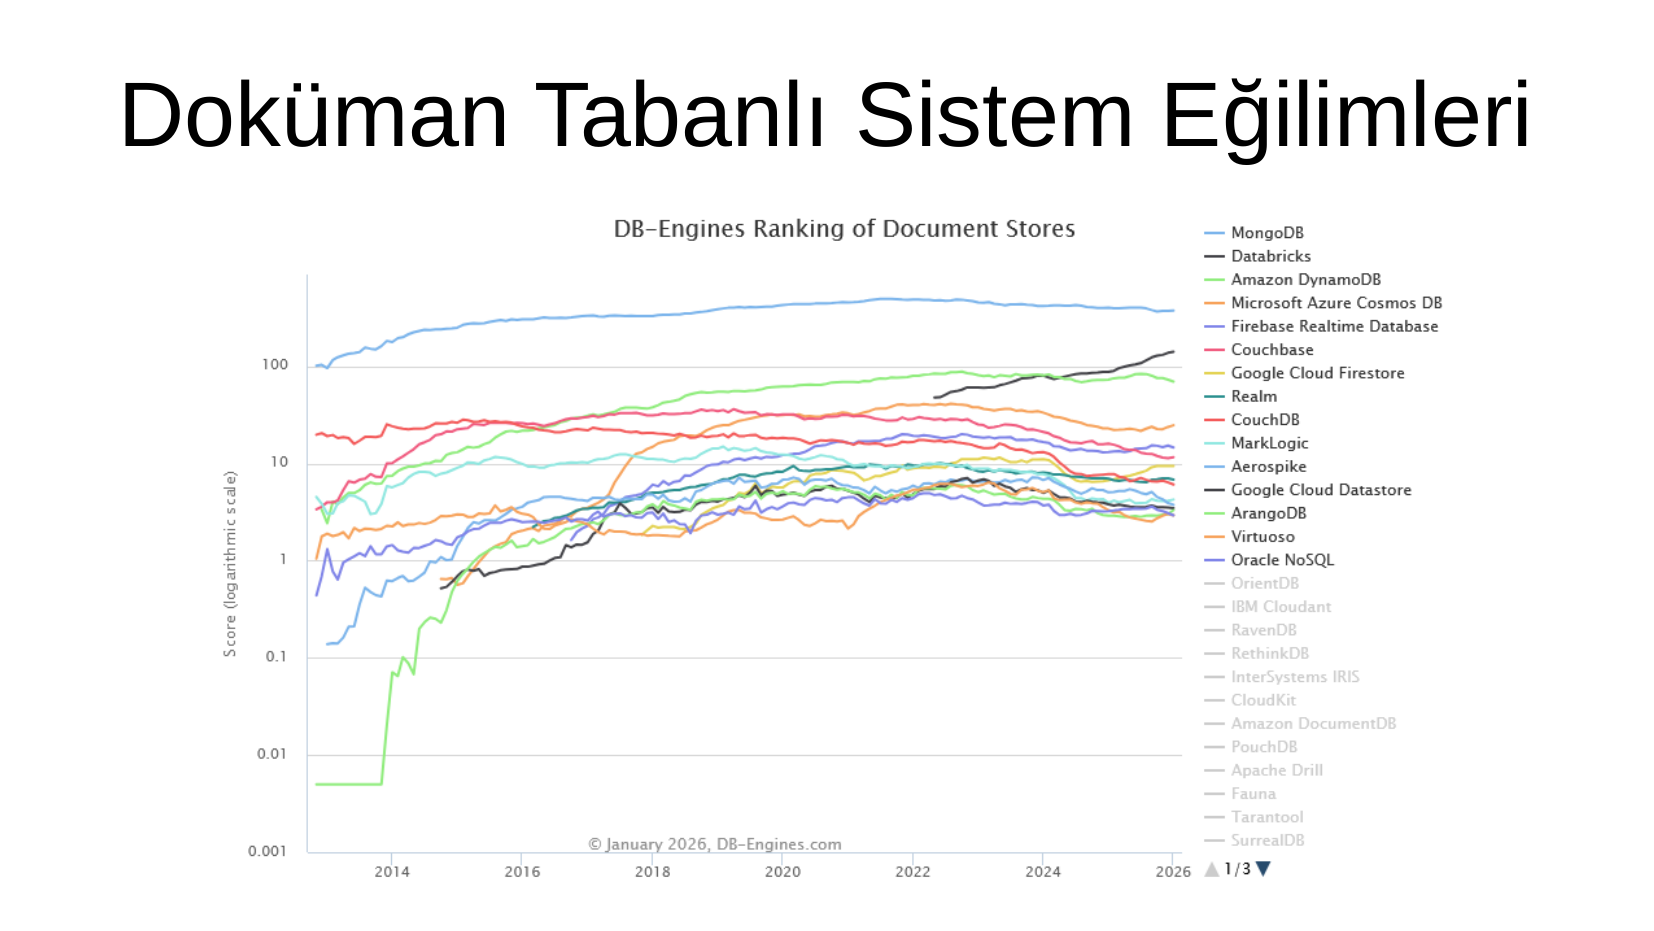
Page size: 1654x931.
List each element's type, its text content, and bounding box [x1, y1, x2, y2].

title Doküman Tabanlı Sistem Eğilimleri [82, 37, 1571, 193]
picture [212, 189, 1465, 890]
